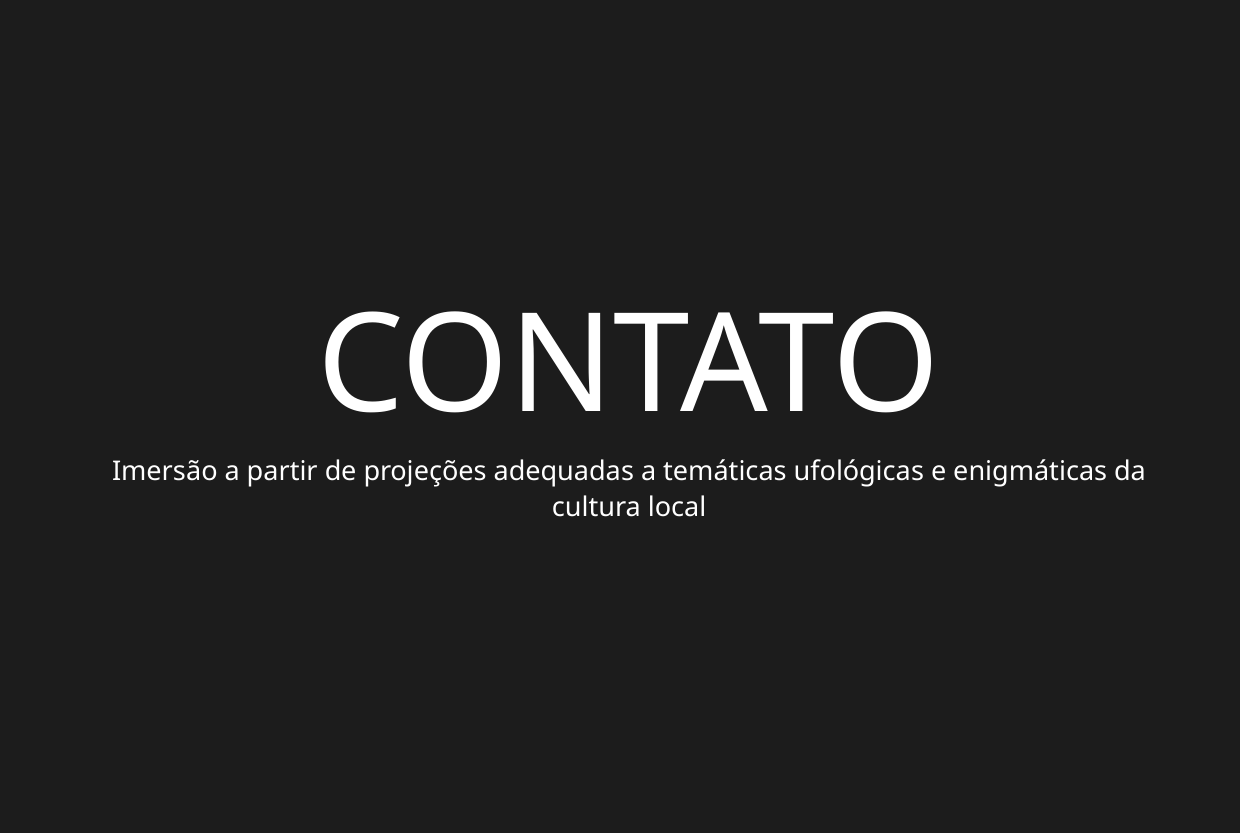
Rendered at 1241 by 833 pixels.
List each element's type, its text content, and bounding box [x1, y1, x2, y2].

title CONTATO Imersão a partir de projeções adequadas a temáticas ufológicas e enigmáticas da cultura local [70, 296, 1188, 493]
